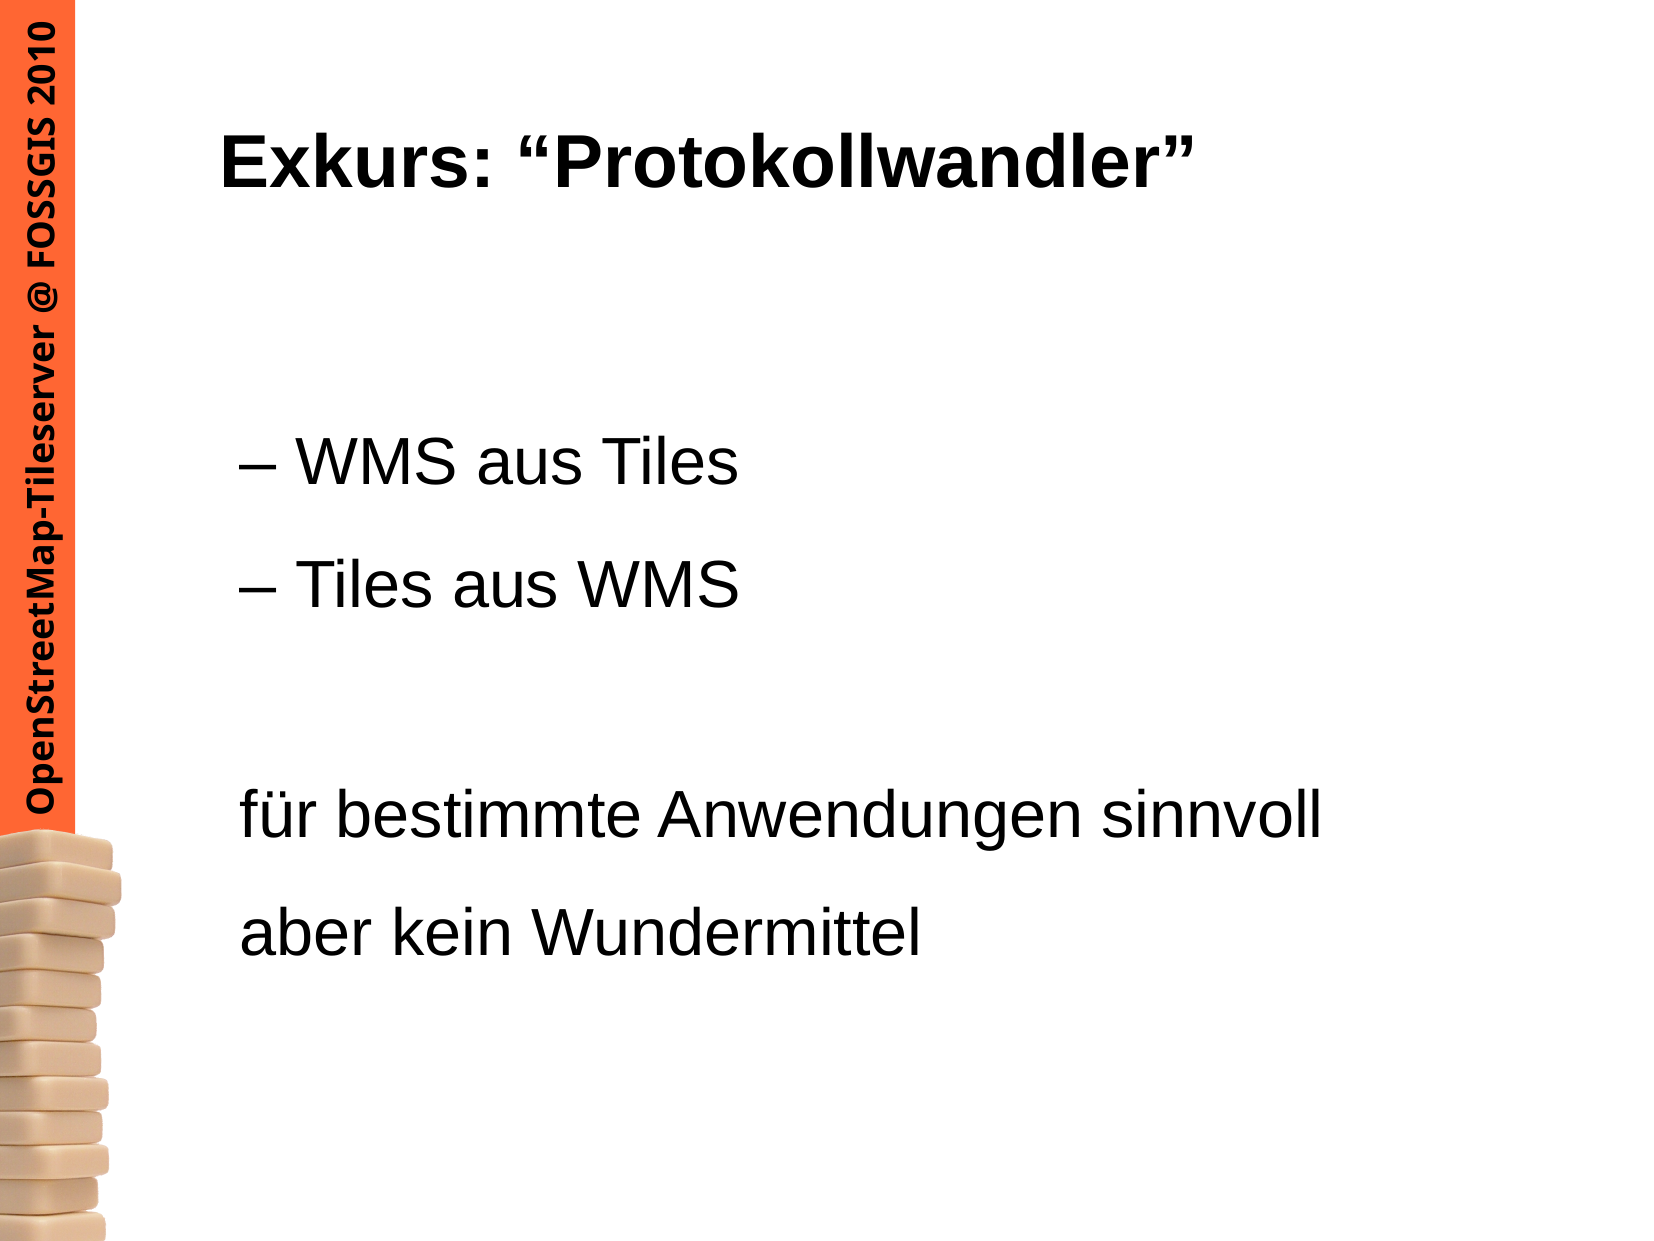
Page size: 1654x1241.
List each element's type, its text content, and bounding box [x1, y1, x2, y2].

picture [0, 816, 133, 1241]
text_box Exkurs: “Protokollwandler” [205, 112, 1501, 296]
text_box – Tiles aus WMS [225, 539, 1313, 629]
text_box – WMS aus Tiles [225, 416, 1313, 507]
text_box für bestimmte Anwendungen sinnvoll [225, 769, 1459, 860]
text_box aber kein Wundermittel [225, 887, 1459, 978]
